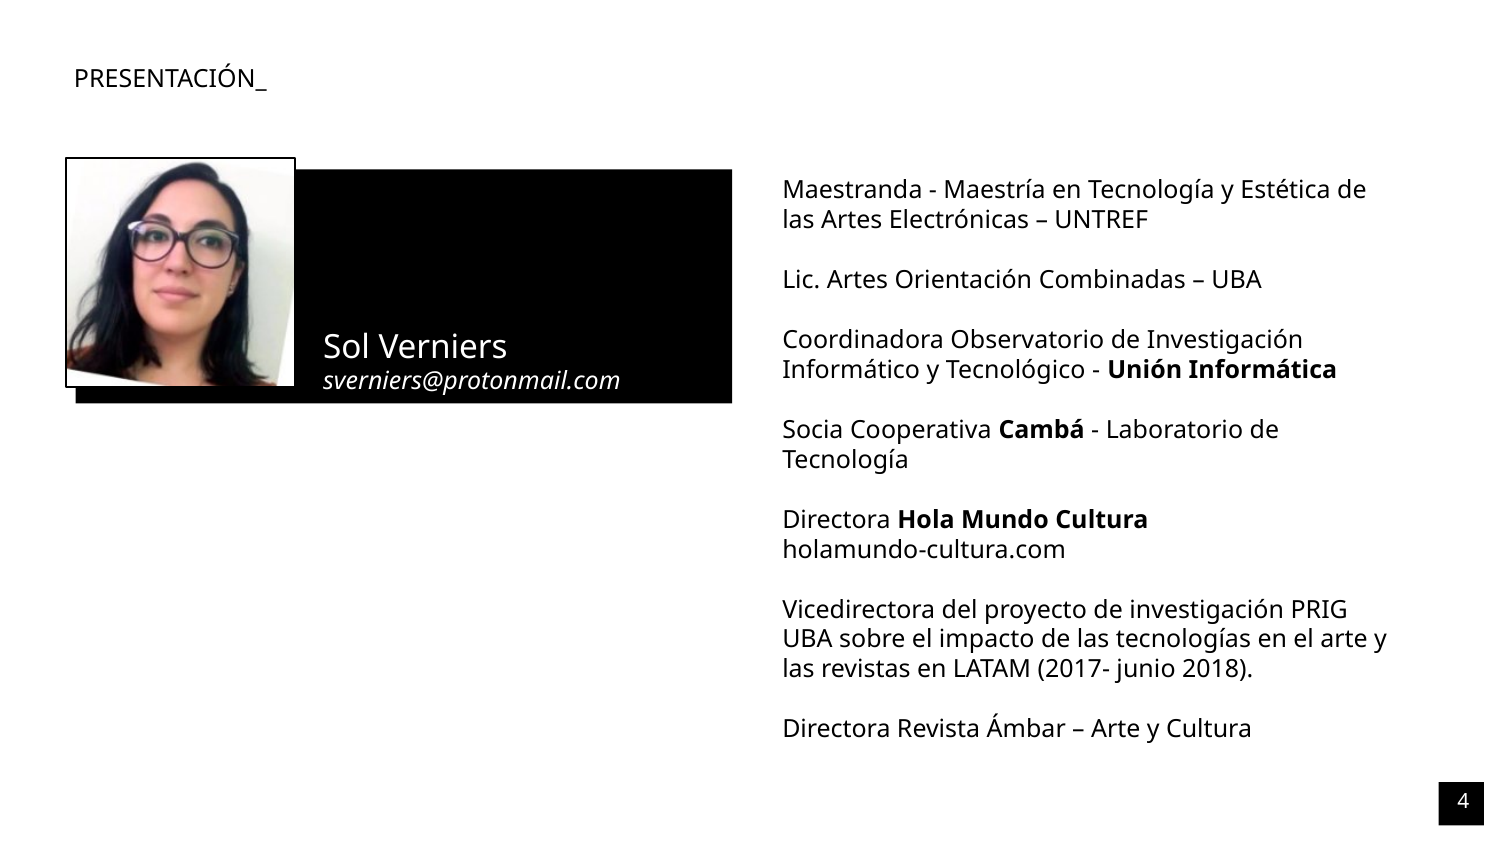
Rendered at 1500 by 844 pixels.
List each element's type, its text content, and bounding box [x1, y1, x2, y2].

text_box <number> [1394, 769, 1484, 834]
picture [66, 158, 295, 387]
text_box [75, 169, 733, 404]
text_box Maestranda - Maestría en Tecnología y Estética de las Artes Electrónicas – UNTREF Lic. Artes Orientación Combinadas – UBA Coordinadora Observatorio de Investigación Informático y Tecnológico - Unión Informática Socia Cooperativa Cambá - Laboratorio de Tecnología Directora Hola Mundo Cultura holamundo-cultura.com Vicedirectora del proyecto de investigación PRIG UBA sobre el impacto de las tecnologías en el arte y las revistas en LATAM (2017- junio 2018). Directora Revista Ámbar – Arte y Cultura [767, 158, 1416, 744]
text_box PRESENTACIÓN_ [59, 47, 465, 99]
text_box Sol​ ​Verniers sverniers@protonmail.com [308, 190, 733, 410]
